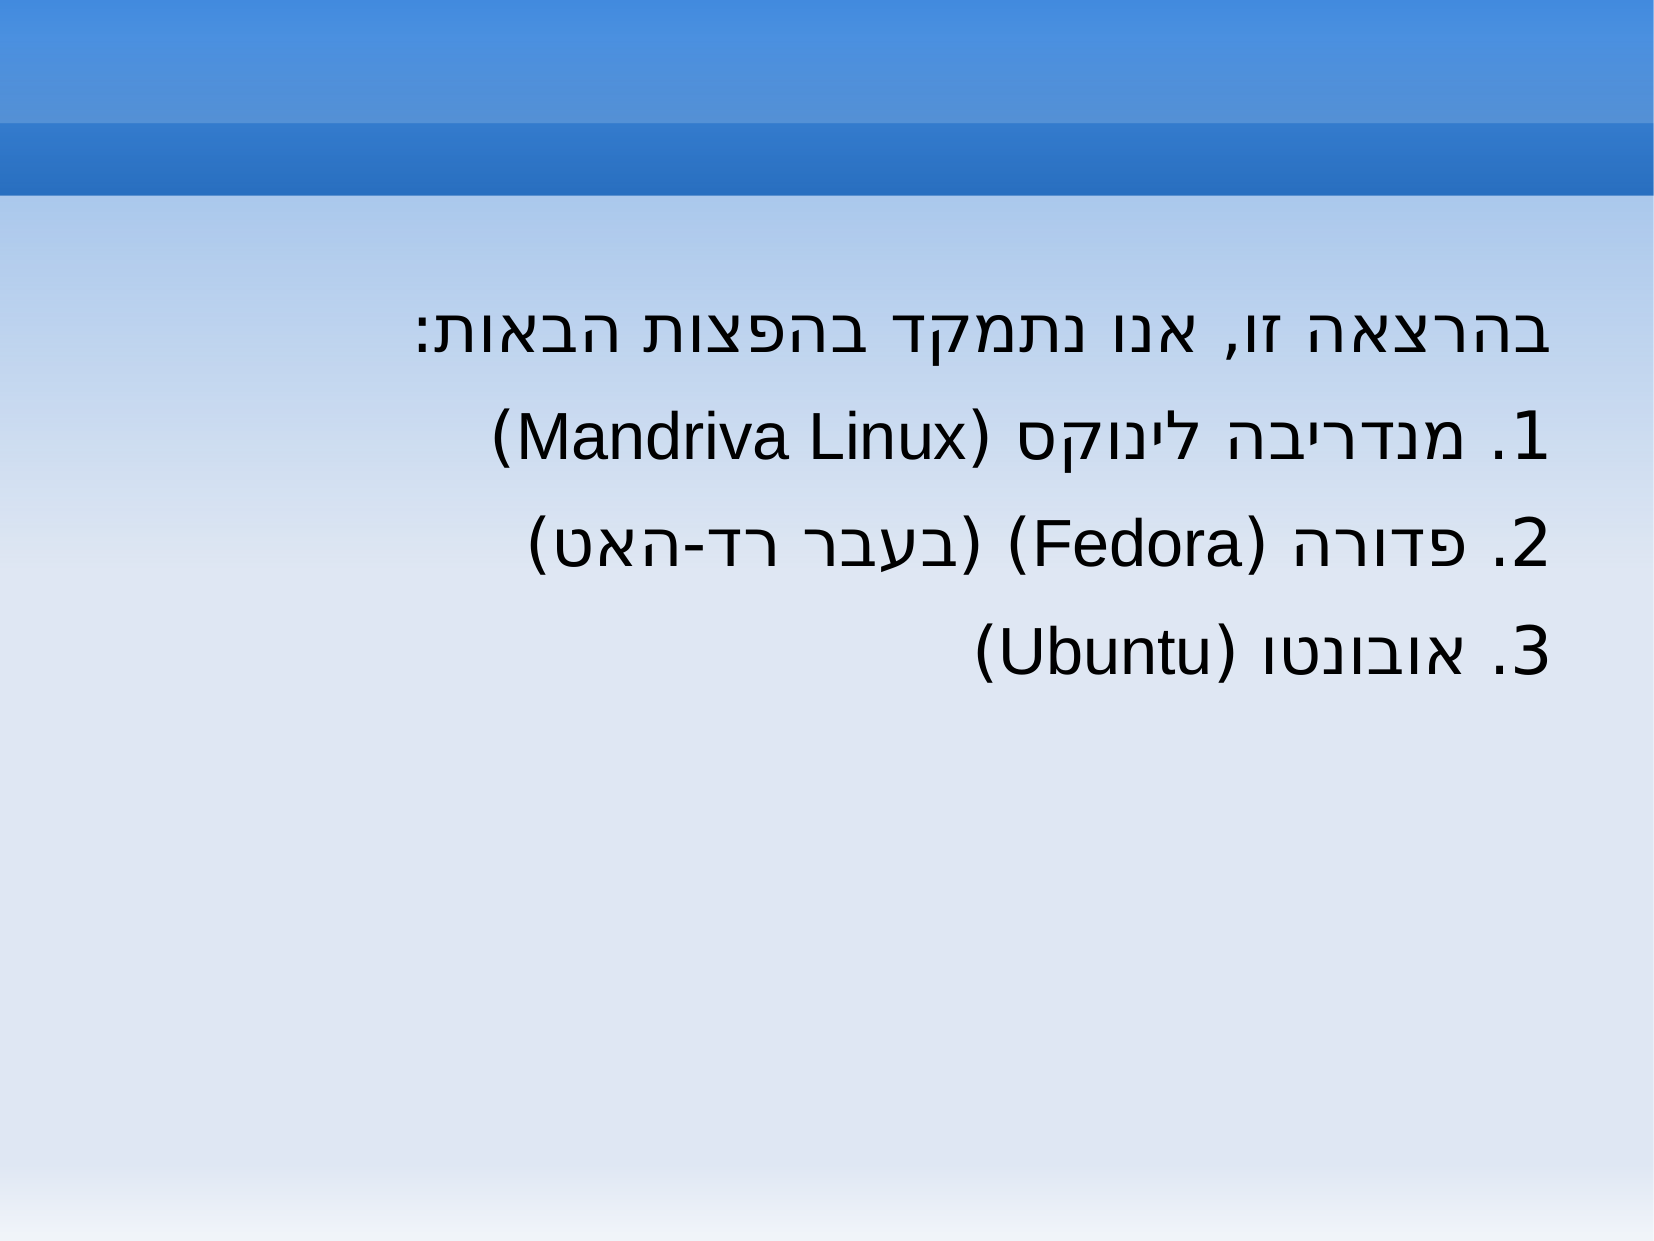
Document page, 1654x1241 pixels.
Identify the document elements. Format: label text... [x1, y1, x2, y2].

list בהרצאה זו, אנו נתמקד בהפצות הבאות: 1. מנדריבה לינוקס (Mandriva Linux) 2. פדורה (Fedora) (בעבר רד-האט) 3. אובונטו (Ubuntu) [82, 290, 1571, 1094]
picture [0, 0, 1654, 1241]
